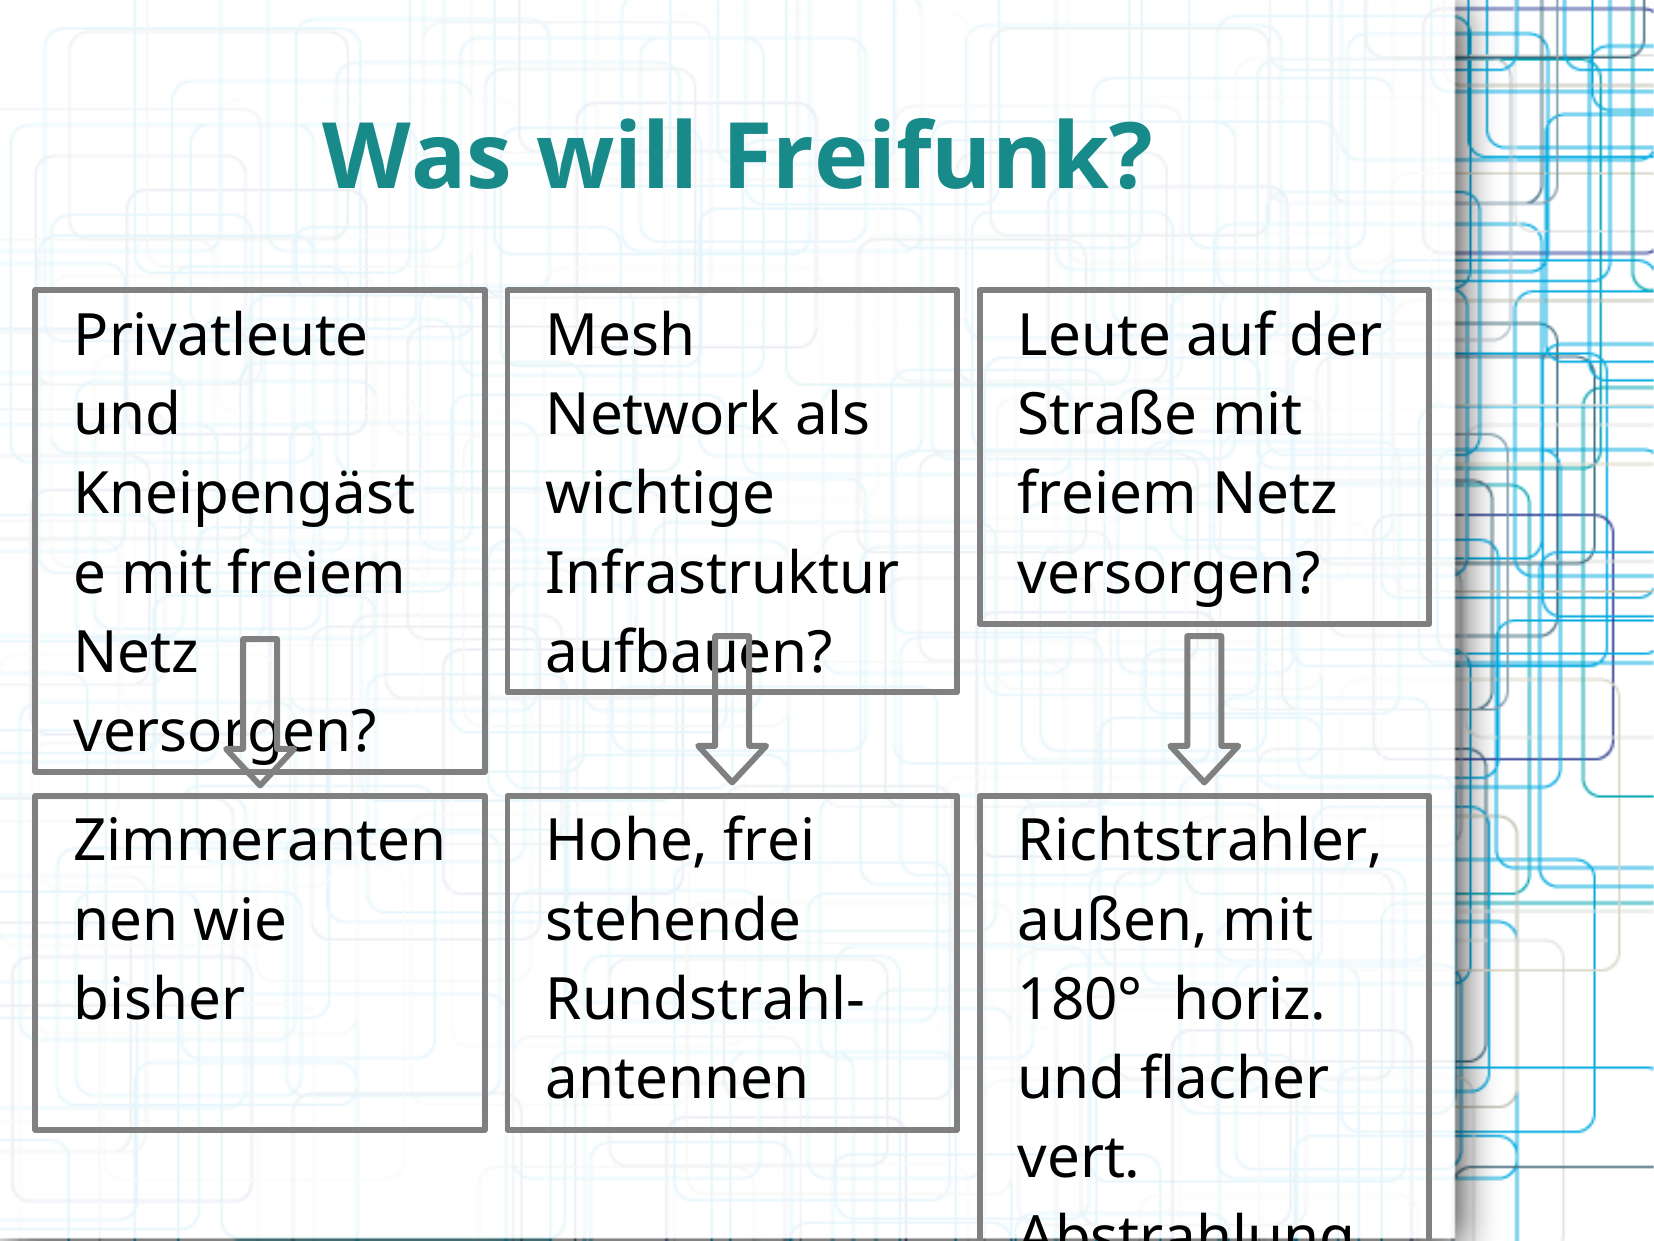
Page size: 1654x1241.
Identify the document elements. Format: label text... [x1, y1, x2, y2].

picture [1328, 1229, 1345, 1241]
list Leute auf der Straße mit freiem Netz versorgen? [979, 290, 1430, 625]
picture [983, 1130, 1426, 1241]
list Richtstrahler, außen, mit 180° horiz. und flacher vert. Abstrahlung [979, 795, 1430, 1130]
picture [1206, 1230, 1222, 1241]
list Mesh Network als wichtige Infrastruktur aufbauen? [507, 290, 958, 625]
list Hohe, frei stehende Rundstrahl-antennen [507, 795, 958, 1130]
list Zimmerantennen wie bisher [35, 795, 485, 1130]
picture [1293, 1230, 1309, 1241]
picture [1065, 1230, 1082, 1241]
picture [1029, 1221, 1042, 1239]
picture [0, 0, 1654, 1241]
list Privatleute und Kneipengäste mit freiem Netz versorgen? [35, 290, 485, 625]
title Was will Freifunk? [59, 49, 1418, 257]
